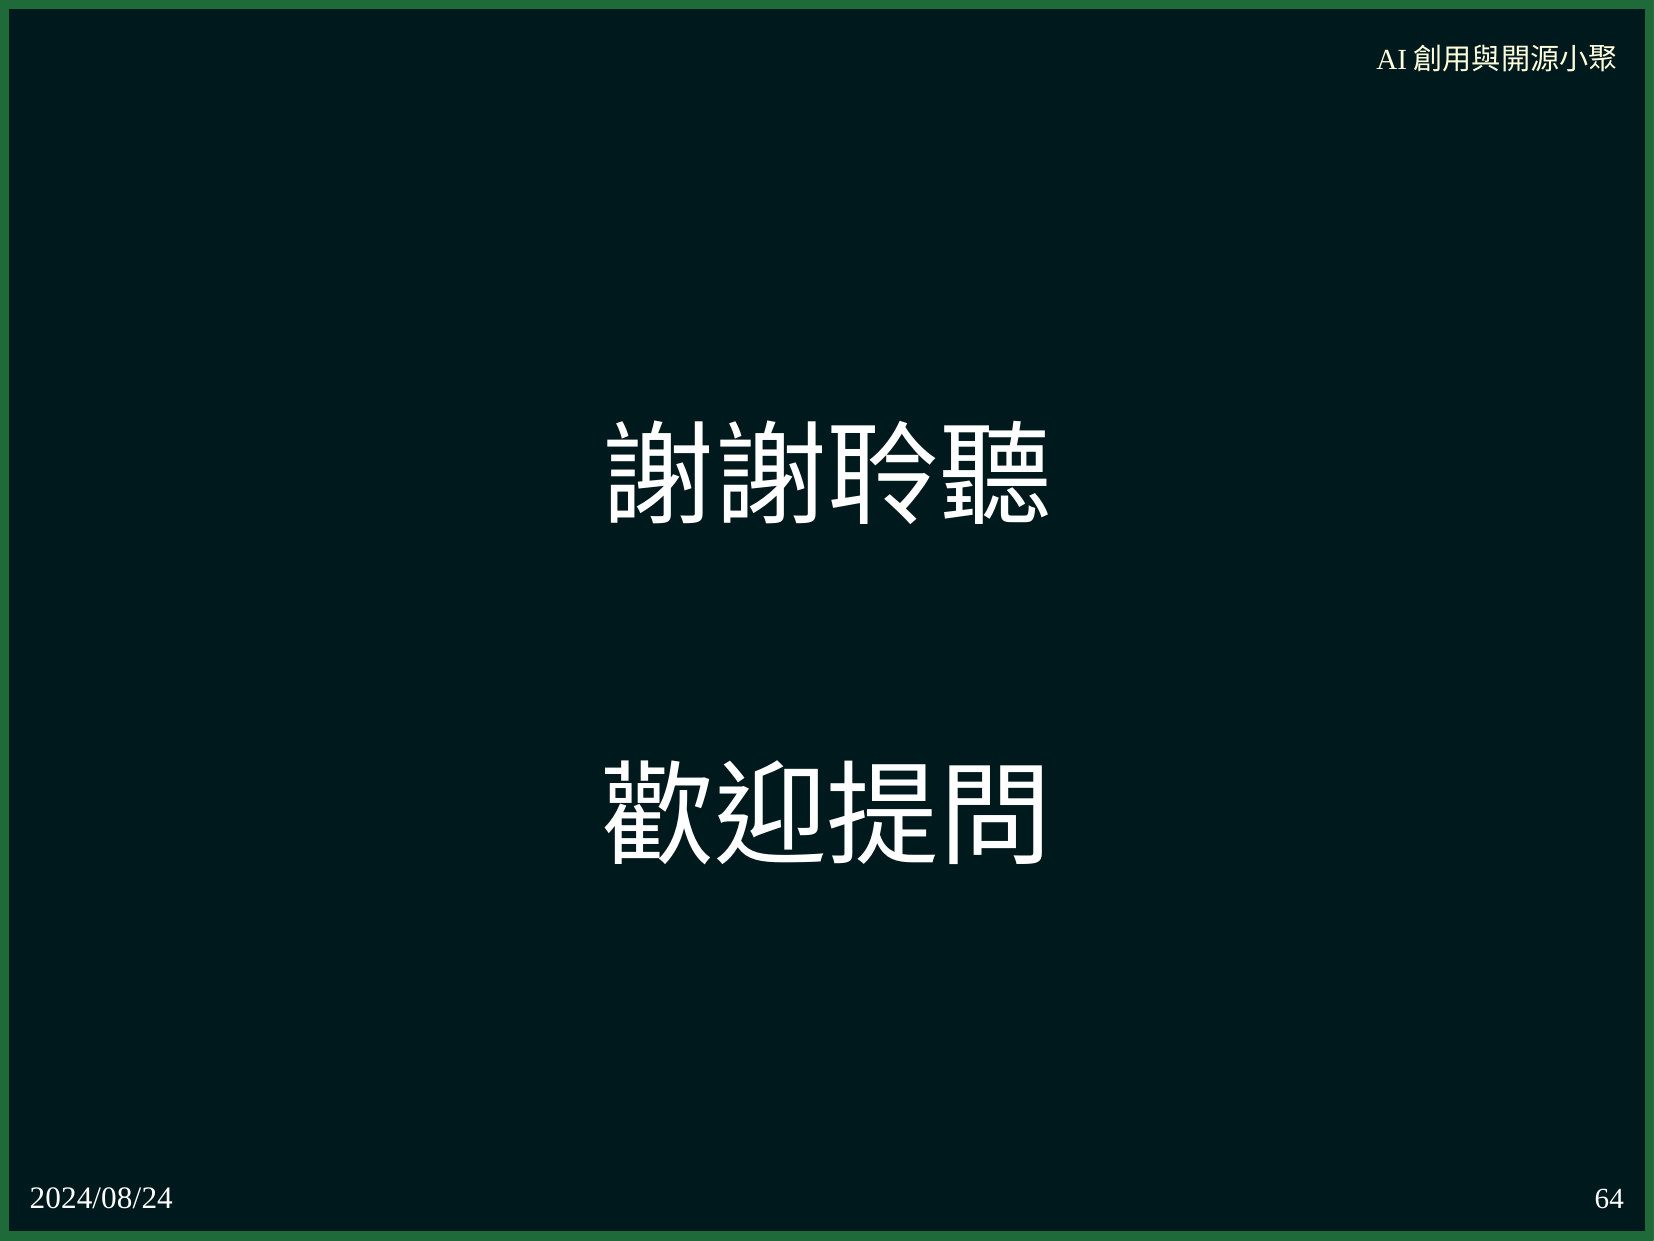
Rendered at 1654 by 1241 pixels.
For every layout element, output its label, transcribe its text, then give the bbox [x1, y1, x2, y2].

text_box 謝謝聆聽 歡迎提問 [318, 378, 1335, 906]
